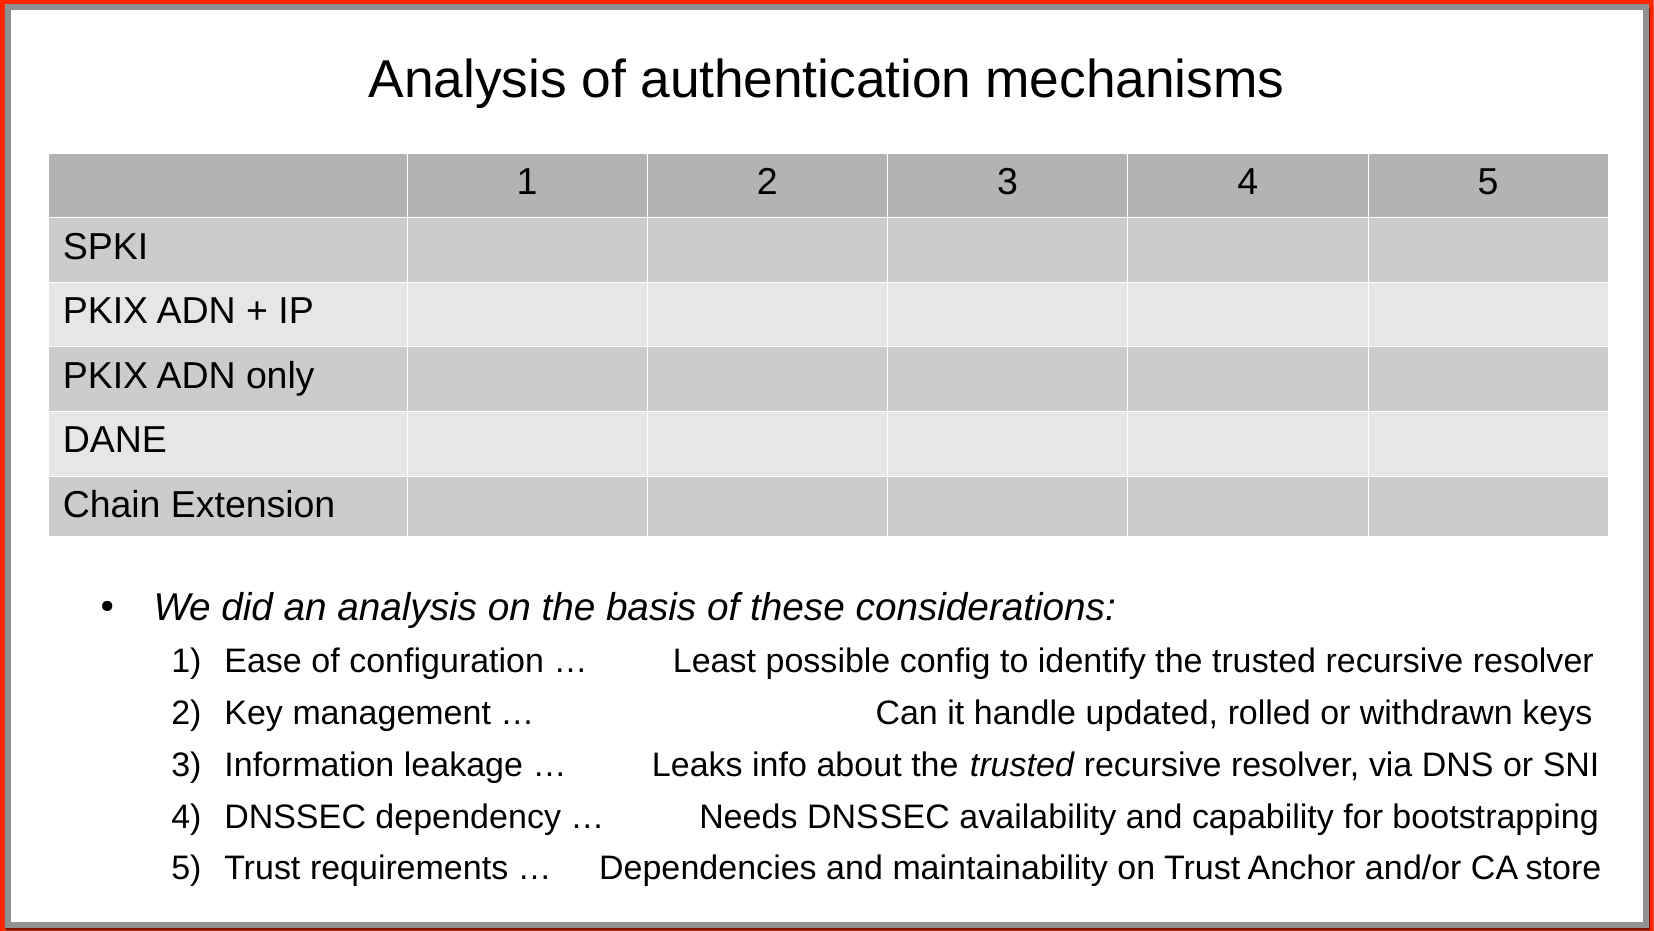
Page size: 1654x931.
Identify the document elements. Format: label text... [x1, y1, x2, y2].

table_cell [408, 347, 647, 411]
table_cell [888, 477, 1127, 536]
table_cell [1128, 218, 1368, 282]
table_cell [1369, 218, 1608, 282]
table_cell [1369, 347, 1608, 411]
table_header [49, 154, 407, 217]
table_cell [1128, 412, 1368, 476]
table_header 2 [648, 154, 887, 217]
table_cell [408, 218, 647, 282]
table_cell [648, 412, 887, 476]
table_cell [1369, 477, 1608, 536]
table_cell PKIX ADN only [49, 347, 407, 411]
table_cell [408, 283, 647, 346]
table_cell [1128, 347, 1368, 411]
table_header 5 [1369, 154, 1608, 217]
title Analysis of authentication mechanisms [82, 1, 1571, 153]
table_cell [888, 412, 1127, 476]
table_cell SPKI [49, 218, 407, 282]
table_cell Chain Extension [49, 477, 407, 536]
table_cell [1128, 283, 1368, 346]
table_cell [888, 347, 1127, 411]
table_cell [1369, 283, 1608, 346]
table_header 1 [408, 154, 647, 217]
table_cell [648, 283, 887, 346]
list We did an analysis on the basis of these considerations: Ease of configuration … Least possible config to identify the trusted recursive resolver Key management … Can it handle updated, rolled or withdrawn keys Information leakage … Leaks info about the trusted recursive resolver, via DNS or SNI DNSSEC dependency … Needs DNSSEC availability and capability for bootstrapping Trust requirements … Dependencies and maintainability on Trust Anchor and/or CA store [82, 585, 1606, 896]
table_cell DANE [49, 412, 407, 476]
table_header 4 [1128, 154, 1368, 217]
table_header 3 [888, 154, 1127, 217]
table_cell [648, 218, 887, 282]
table_cell [648, 347, 887, 411]
table_cell [1128, 477, 1368, 536]
table_cell [1369, 412, 1608, 476]
table_cell [408, 477, 647, 536]
table_cell [888, 218, 1127, 282]
table_cell [408, 412, 647, 476]
table_cell [888, 283, 1127, 346]
table_cell [648, 477, 887, 536]
table_cell PKIX ADN + IP [49, 283, 407, 346]
